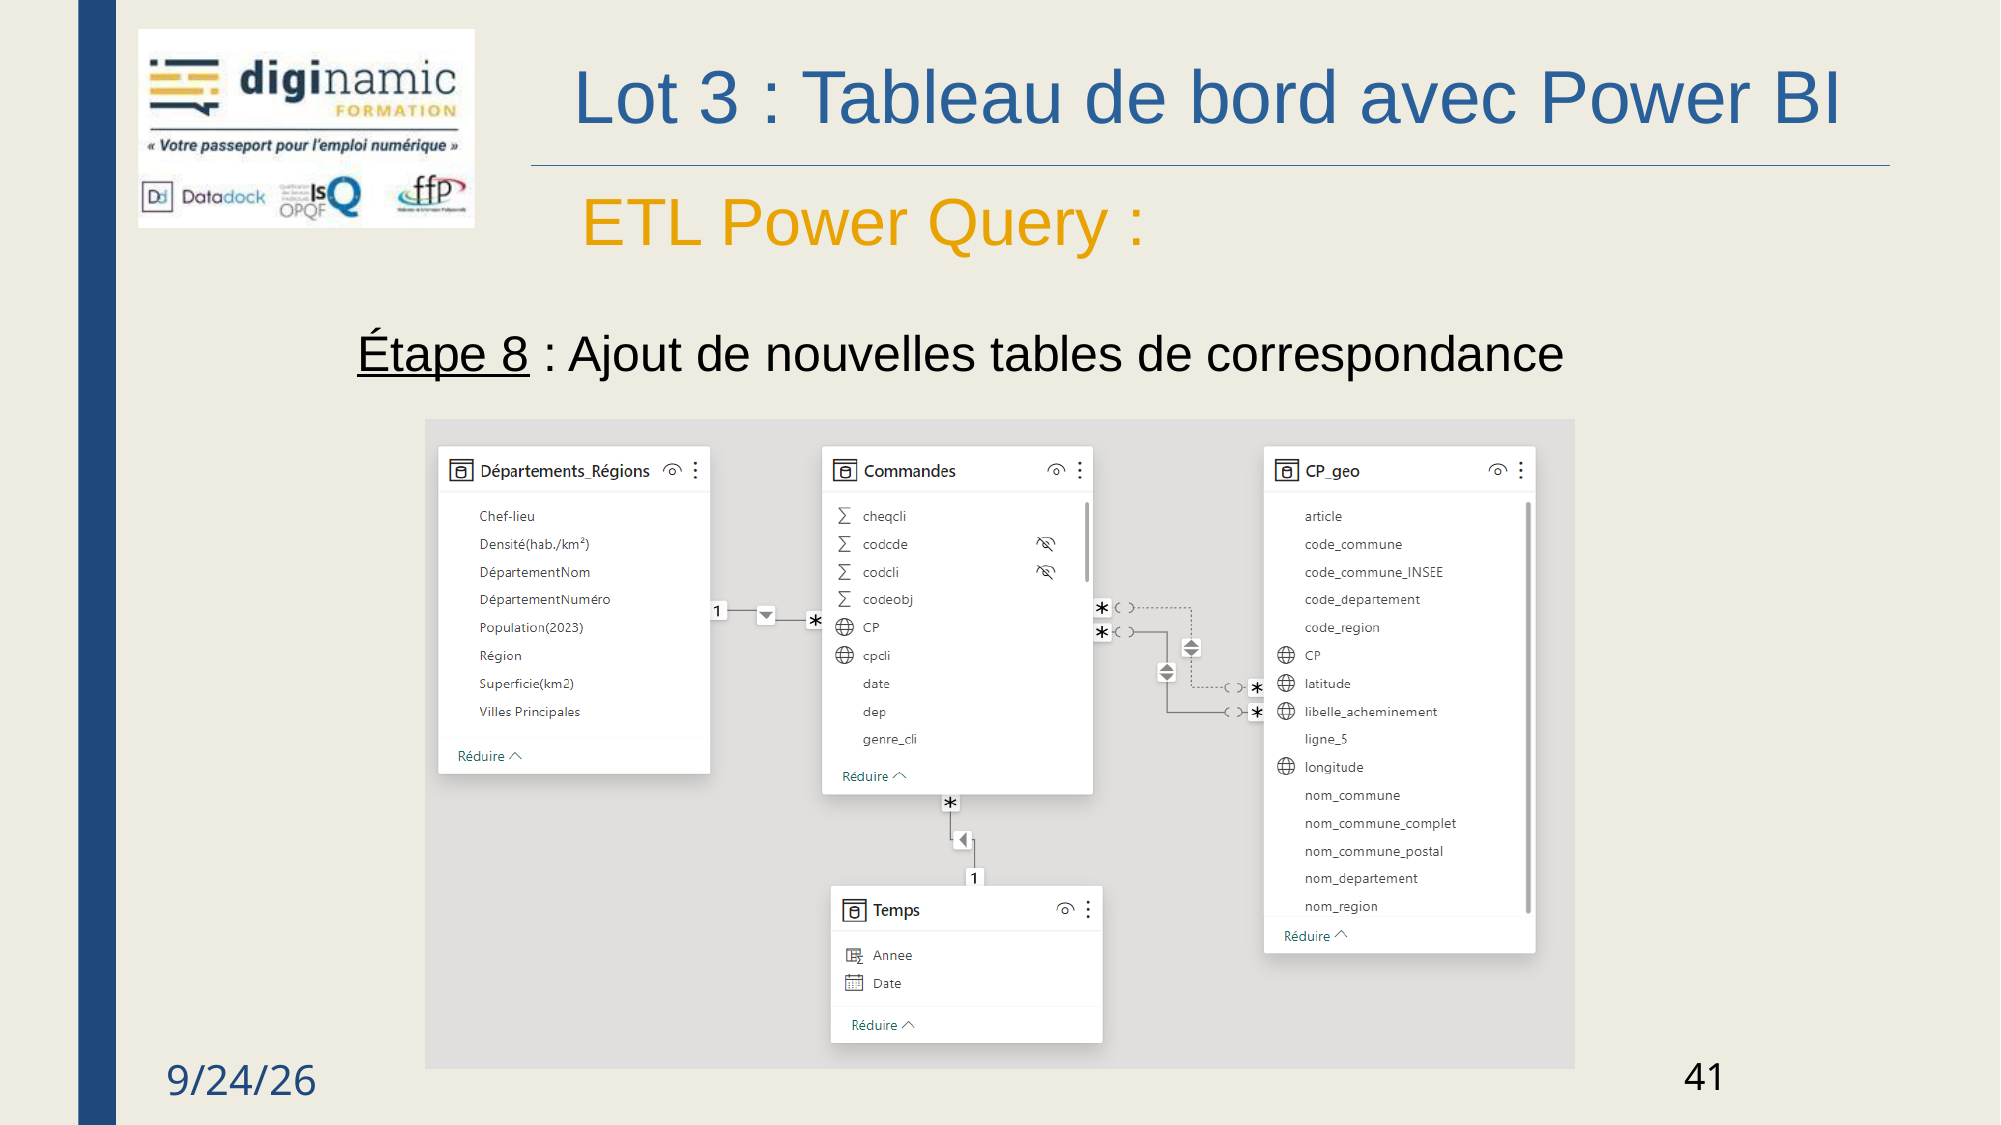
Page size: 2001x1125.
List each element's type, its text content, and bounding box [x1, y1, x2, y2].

text_box ETL Power Query : [566, 177, 1300, 296]
picture [425, 419, 1575, 1069]
title Lot 3 : Tableau de bord avec Power BI [516, 51, 1902, 299]
text_box Étape 8 : Ajout de nouvelles tables de correspondance [342, 318, 1760, 446]
text_box [1669, 1043, 1931, 1110]
text_box 2/7/2024 [151, 1043, 389, 1110]
